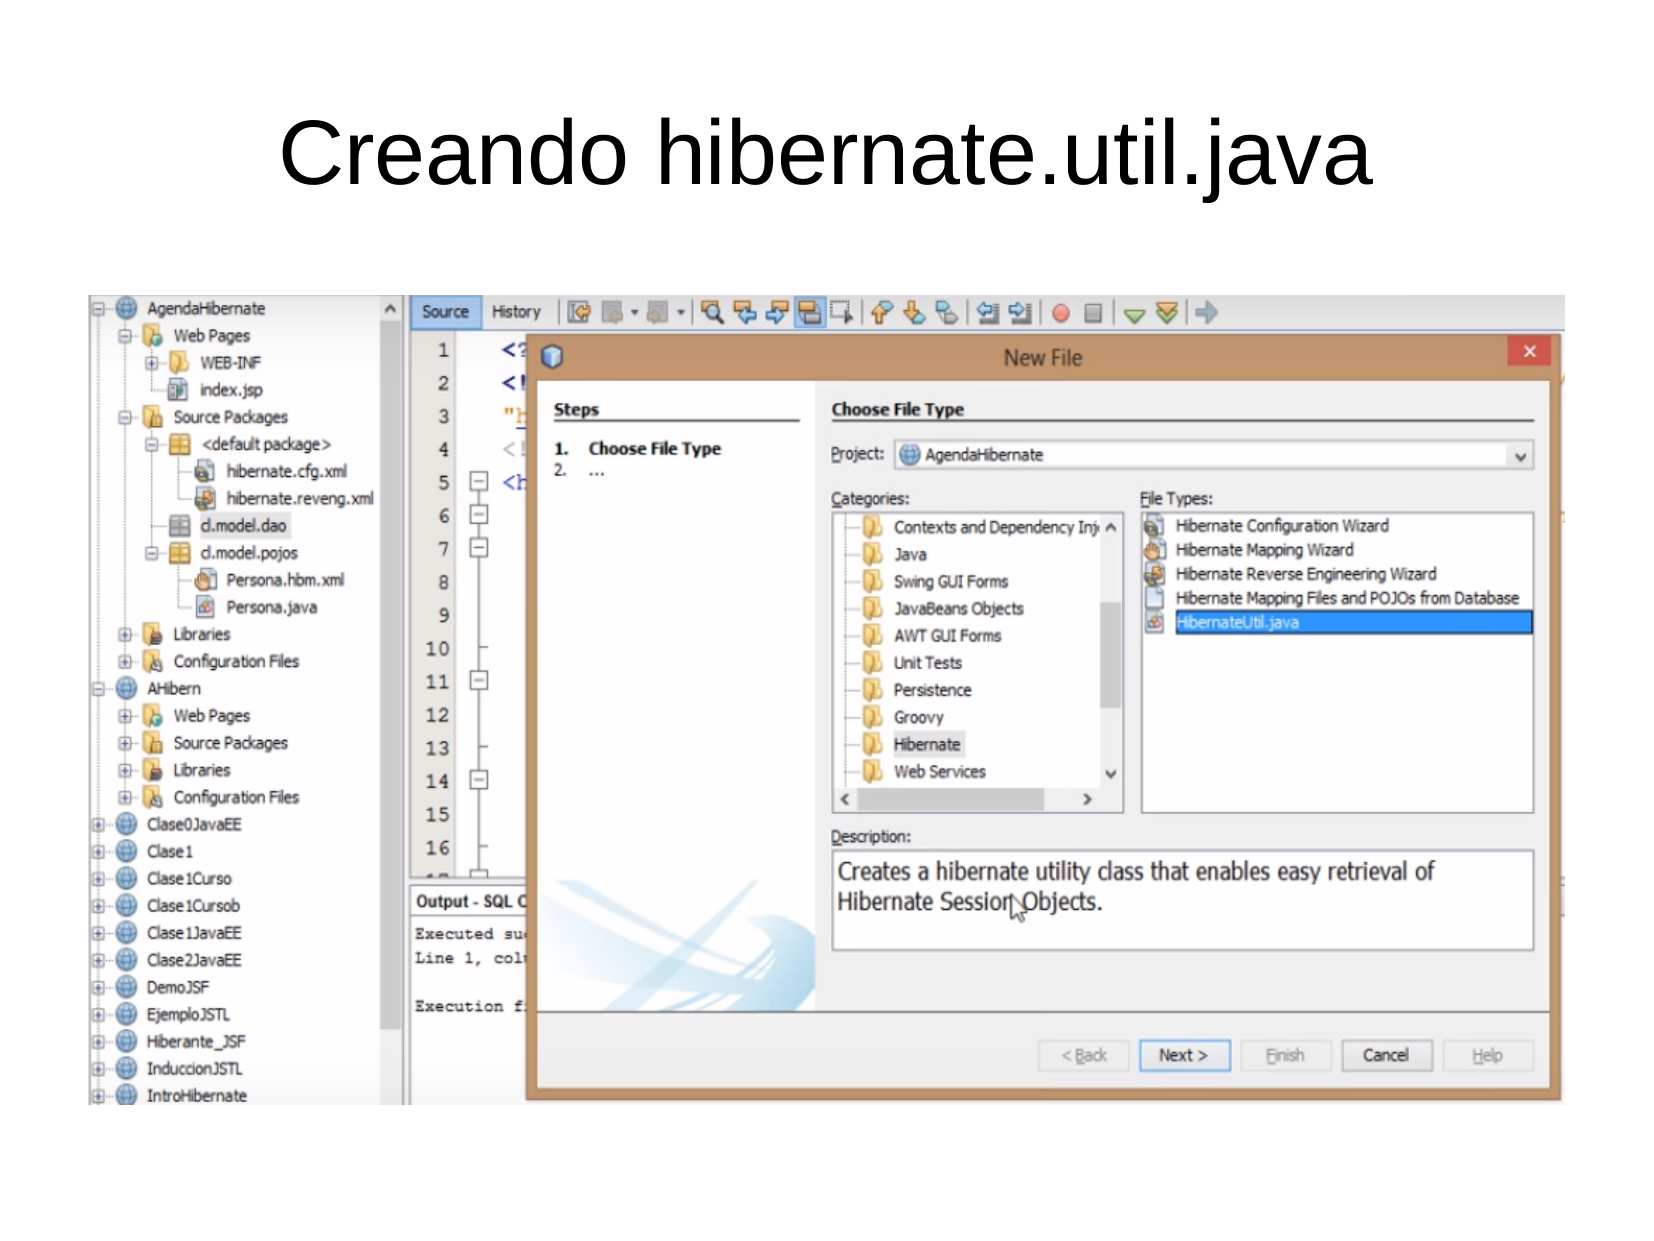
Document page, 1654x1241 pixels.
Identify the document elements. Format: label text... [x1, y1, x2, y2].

picture [88, 295, 1565, 1105]
title Creando hibernate.util.java [82, 49, 1571, 257]
